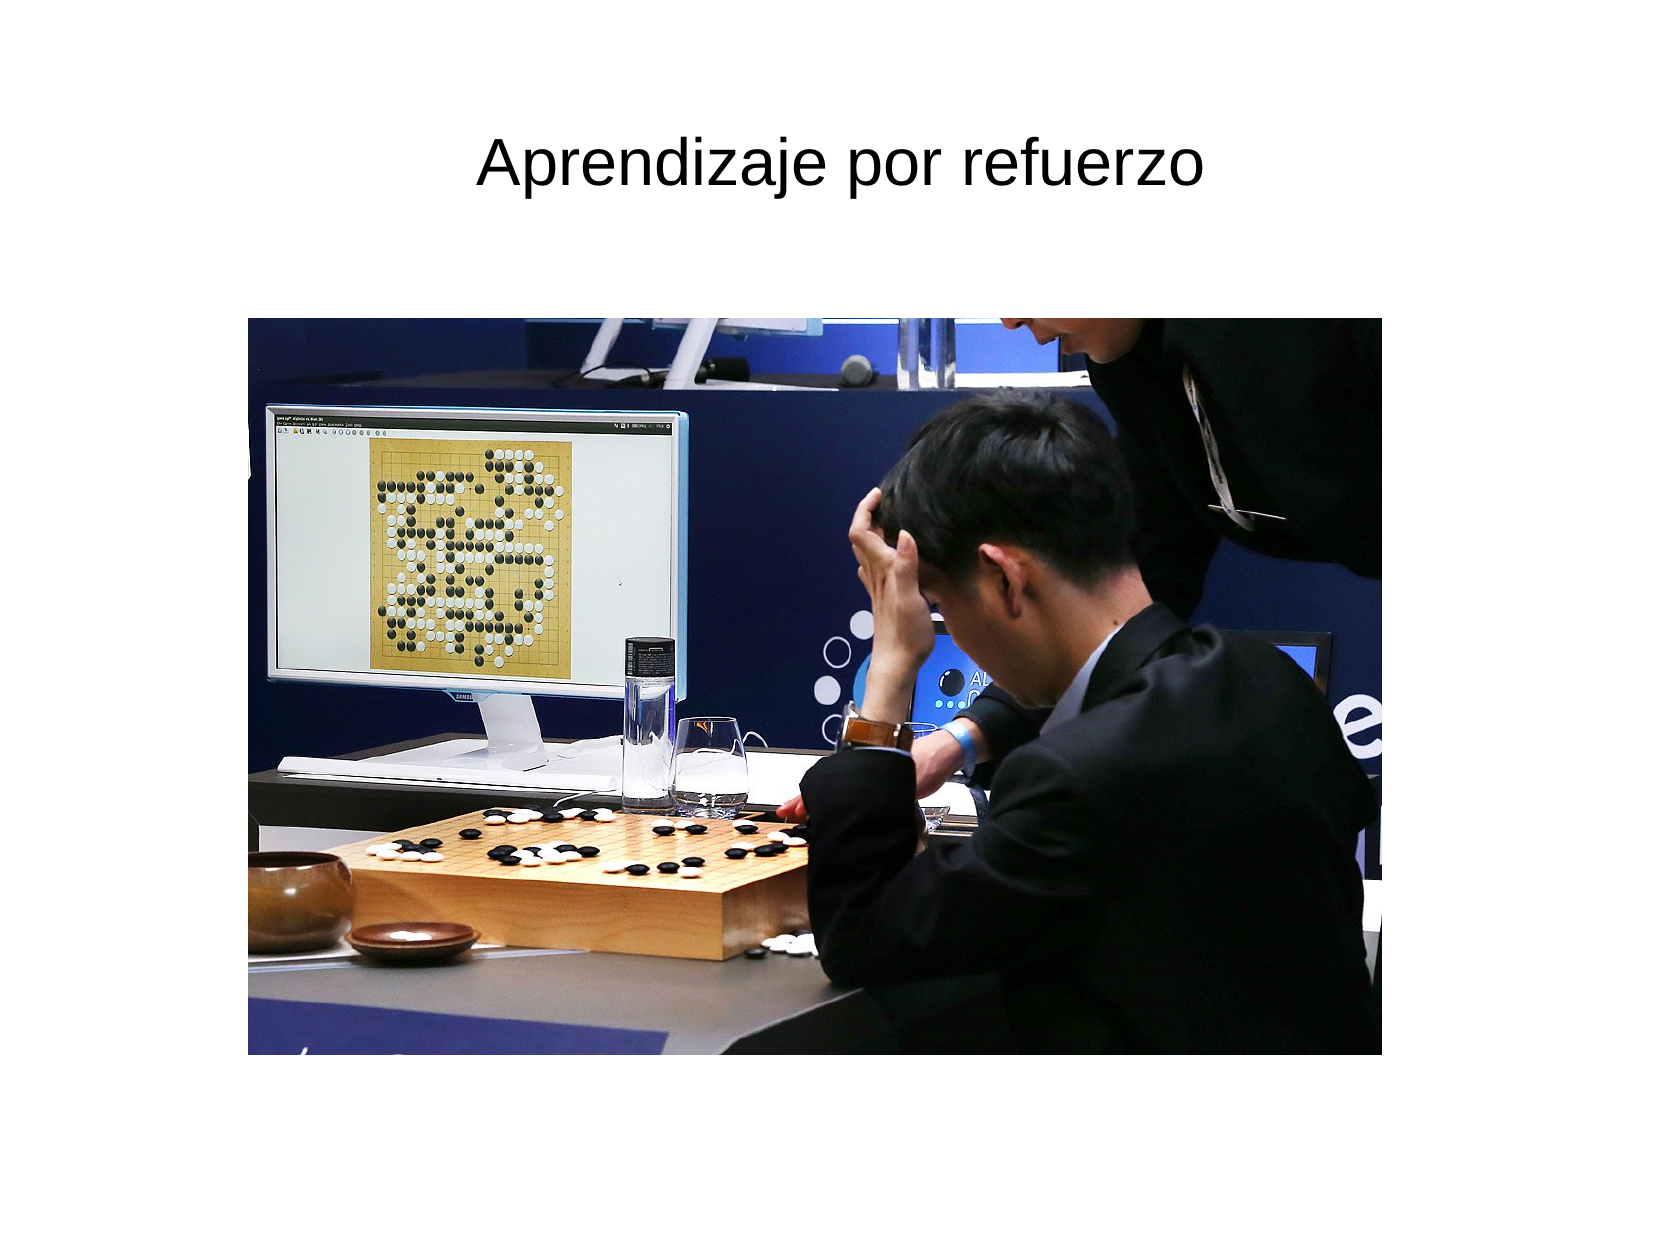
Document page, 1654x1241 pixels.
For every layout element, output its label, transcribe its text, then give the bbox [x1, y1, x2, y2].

title Aprendizaje por refuerzo [289, 70, 1394, 254]
picture [248, 318, 1382, 1055]
